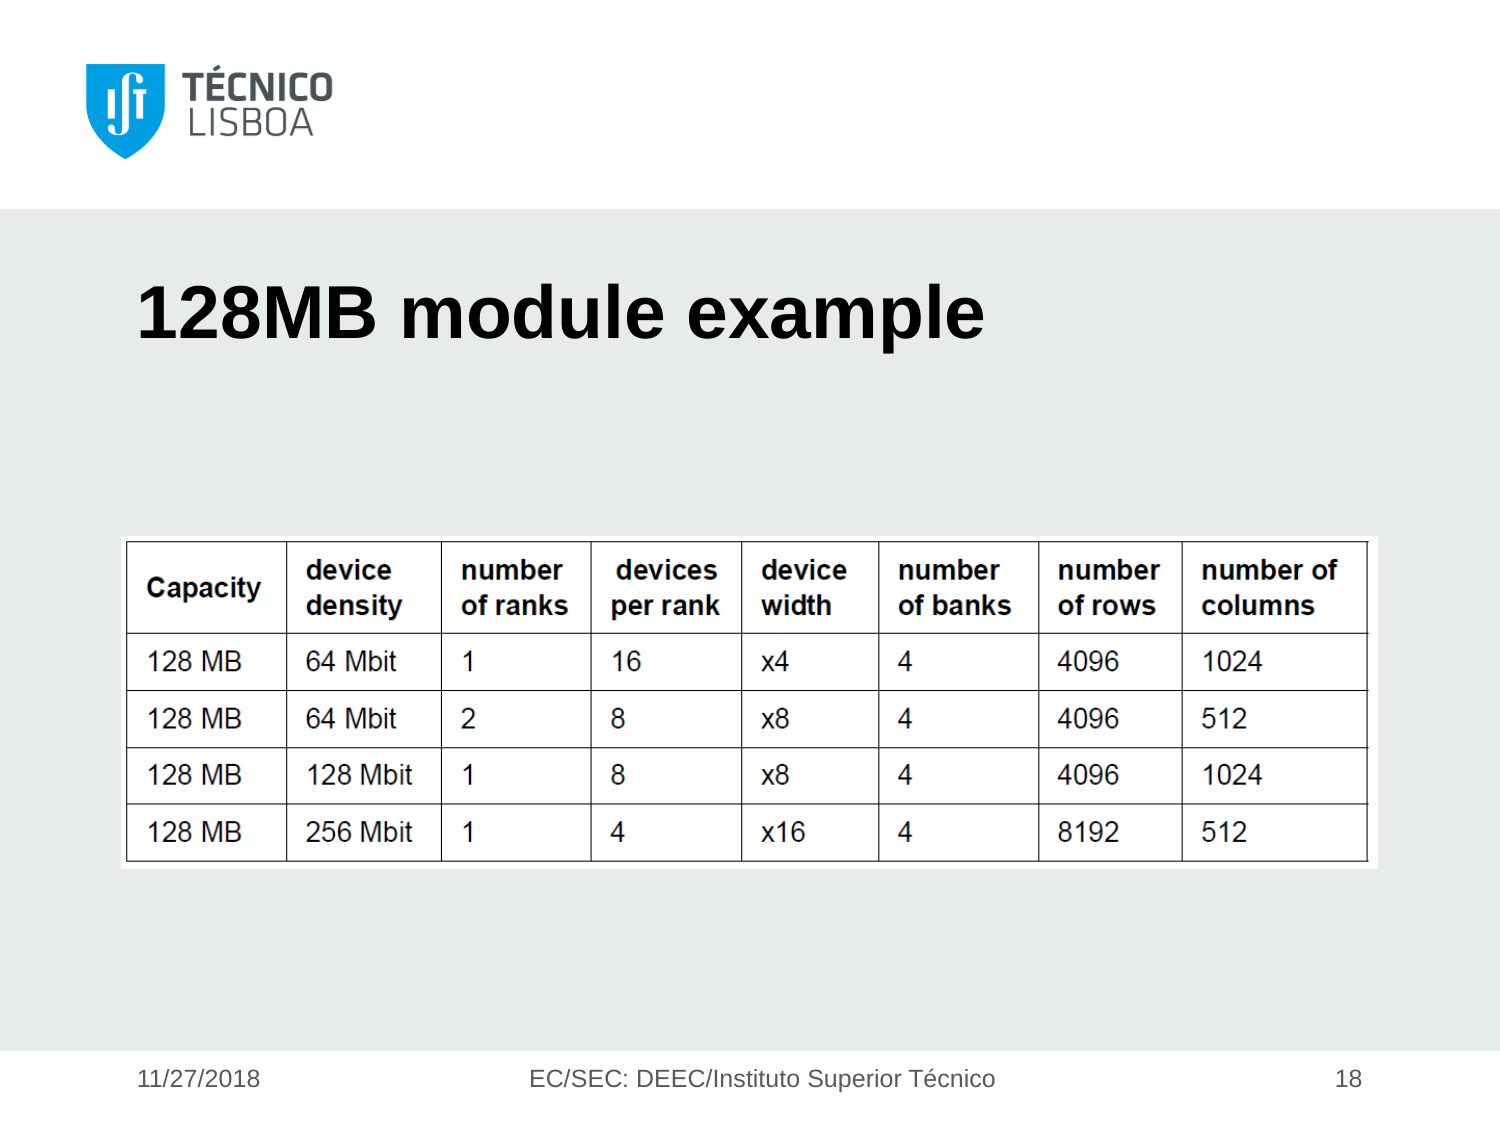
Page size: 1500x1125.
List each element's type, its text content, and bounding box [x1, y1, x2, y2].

footer EC/SEC: DEEC/Instituto Superior Técnico [512, 1052, 1021, 1103]
slide_number <number> [1077, 1052, 1378, 1103]
picture [0, 0, 1500, 1125]
slide_number 11/27/2018 [121, 1052, 425, 1103]
title 128MB module example [121, 237, 1378, 381]
